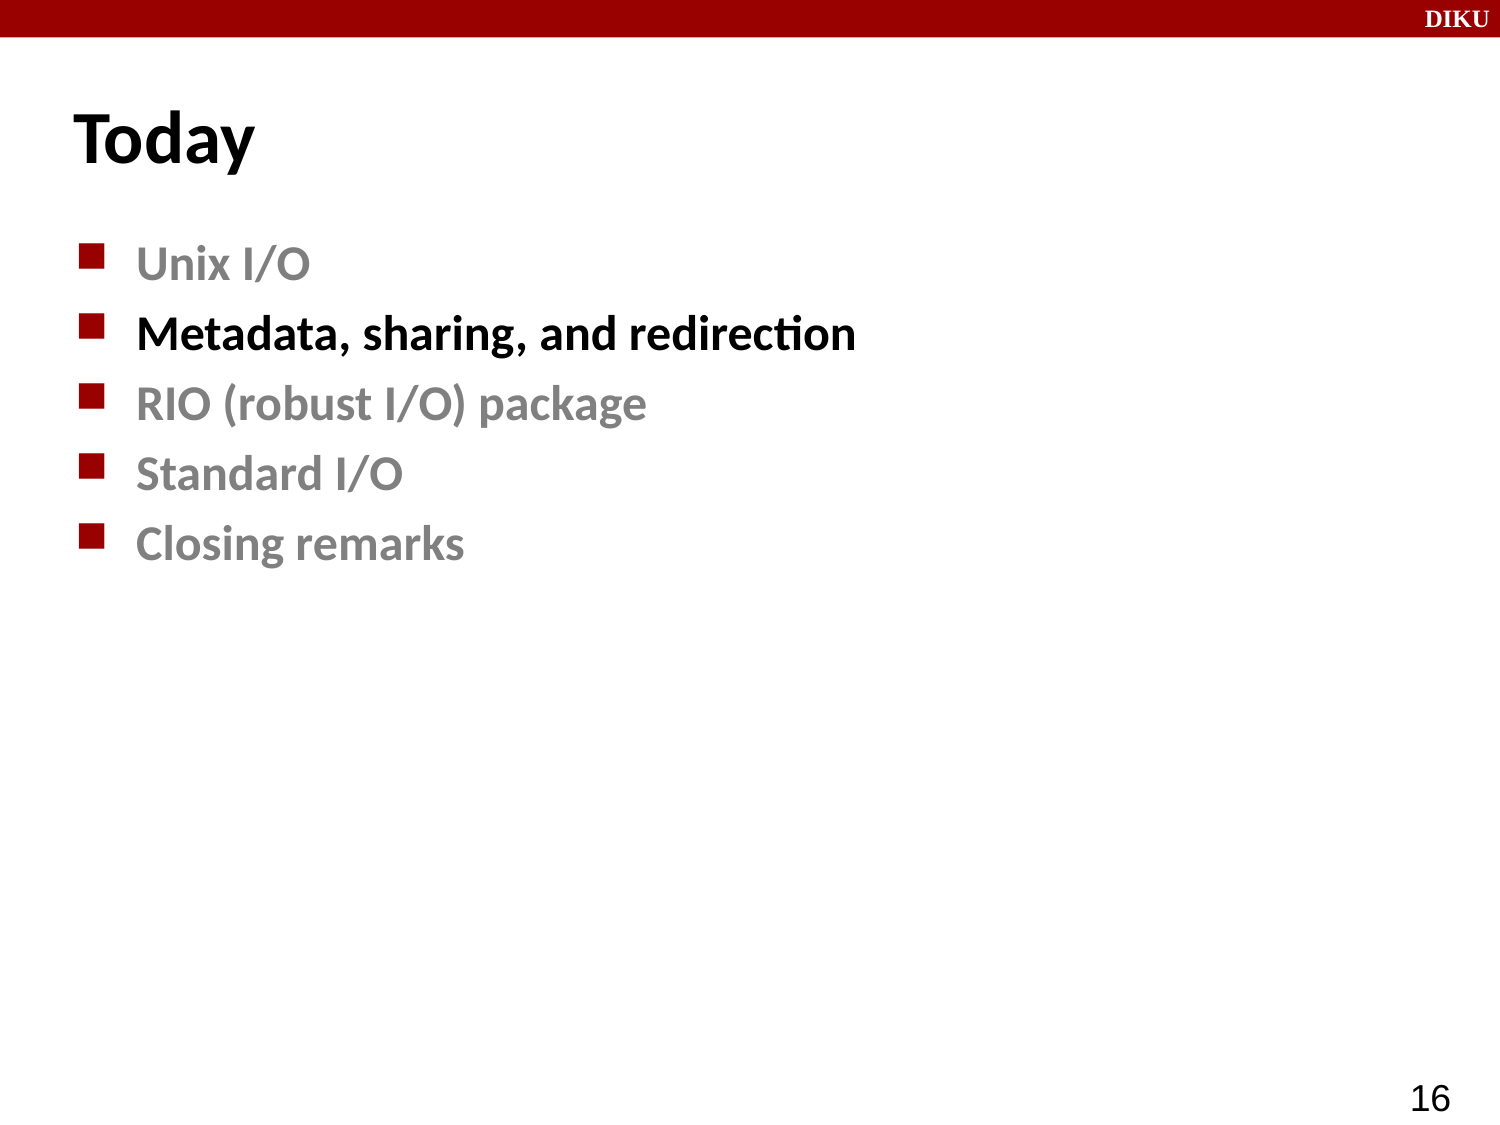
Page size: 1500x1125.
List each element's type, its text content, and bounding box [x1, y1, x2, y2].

text_box Today [58, 71, 1304, 197]
text_box Unix I/O Metadata, sharing, and redirection RIO (robust I/O) package Standard I/O Closing remarks [65, 223, 1361, 1039]
